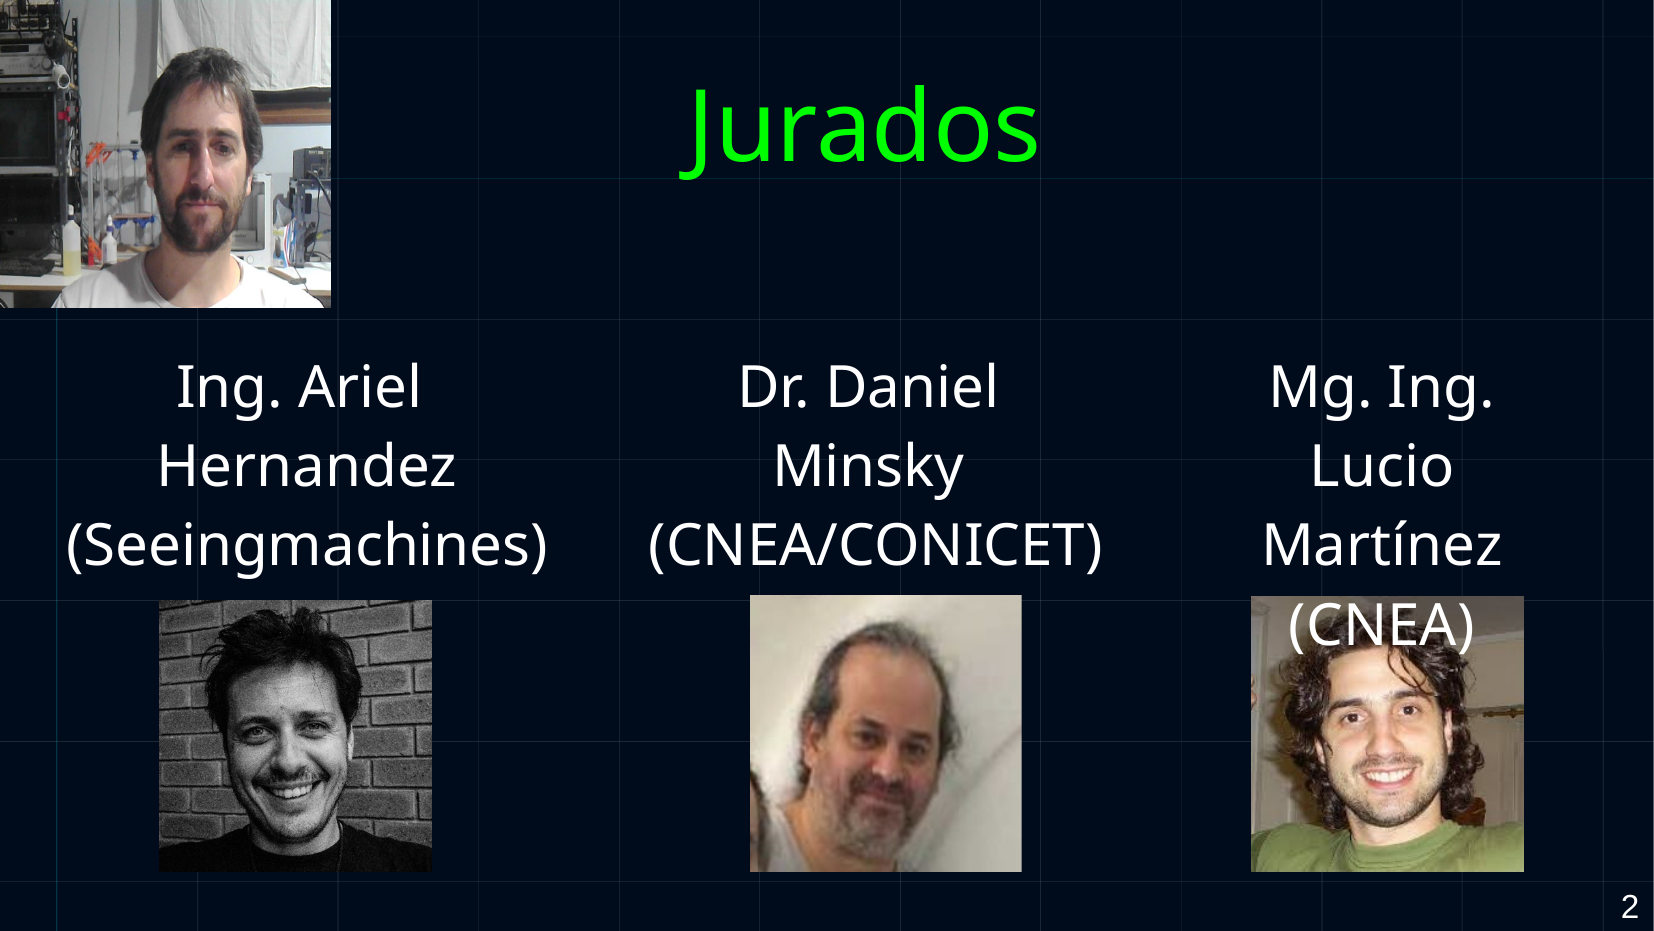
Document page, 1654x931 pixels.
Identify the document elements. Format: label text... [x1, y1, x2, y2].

text_box <number> [1606, 880, 1654, 931]
text_box Mg. Ing. Lucio Martínez (CNEA) [1187, 337, 1577, 571]
text_box Jurados [673, 47, 1077, 188]
text_box Dr. Daniel Minsky (CNEA/CONICET) [623, 337, 1128, 571]
picture [0, 0, 1654, 931]
text_box Ing. Ariel Hernandez (Seeingmachines) [23, 337, 591, 571]
